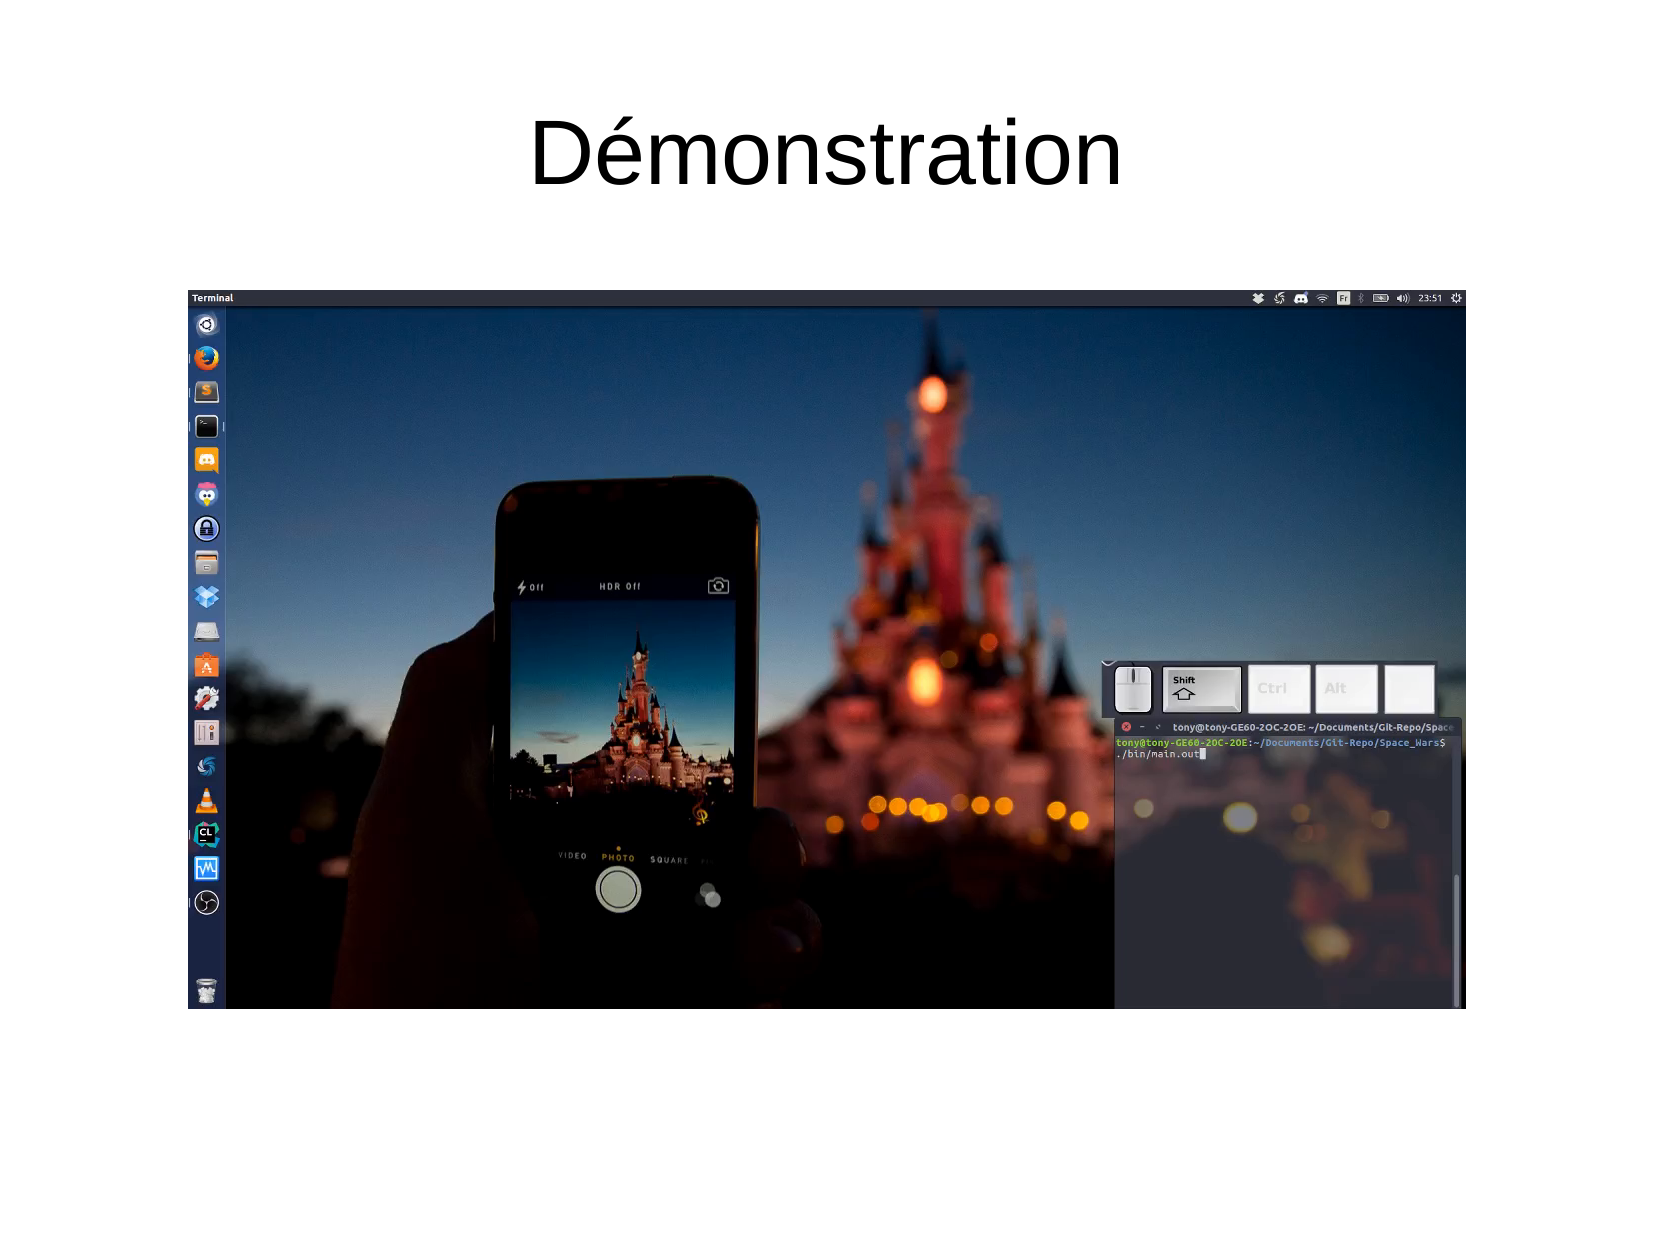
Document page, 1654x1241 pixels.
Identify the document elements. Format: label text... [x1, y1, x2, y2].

title Démonstration [82, 49, 1571, 257]
text_box [187, 290, 1467, 1010]
